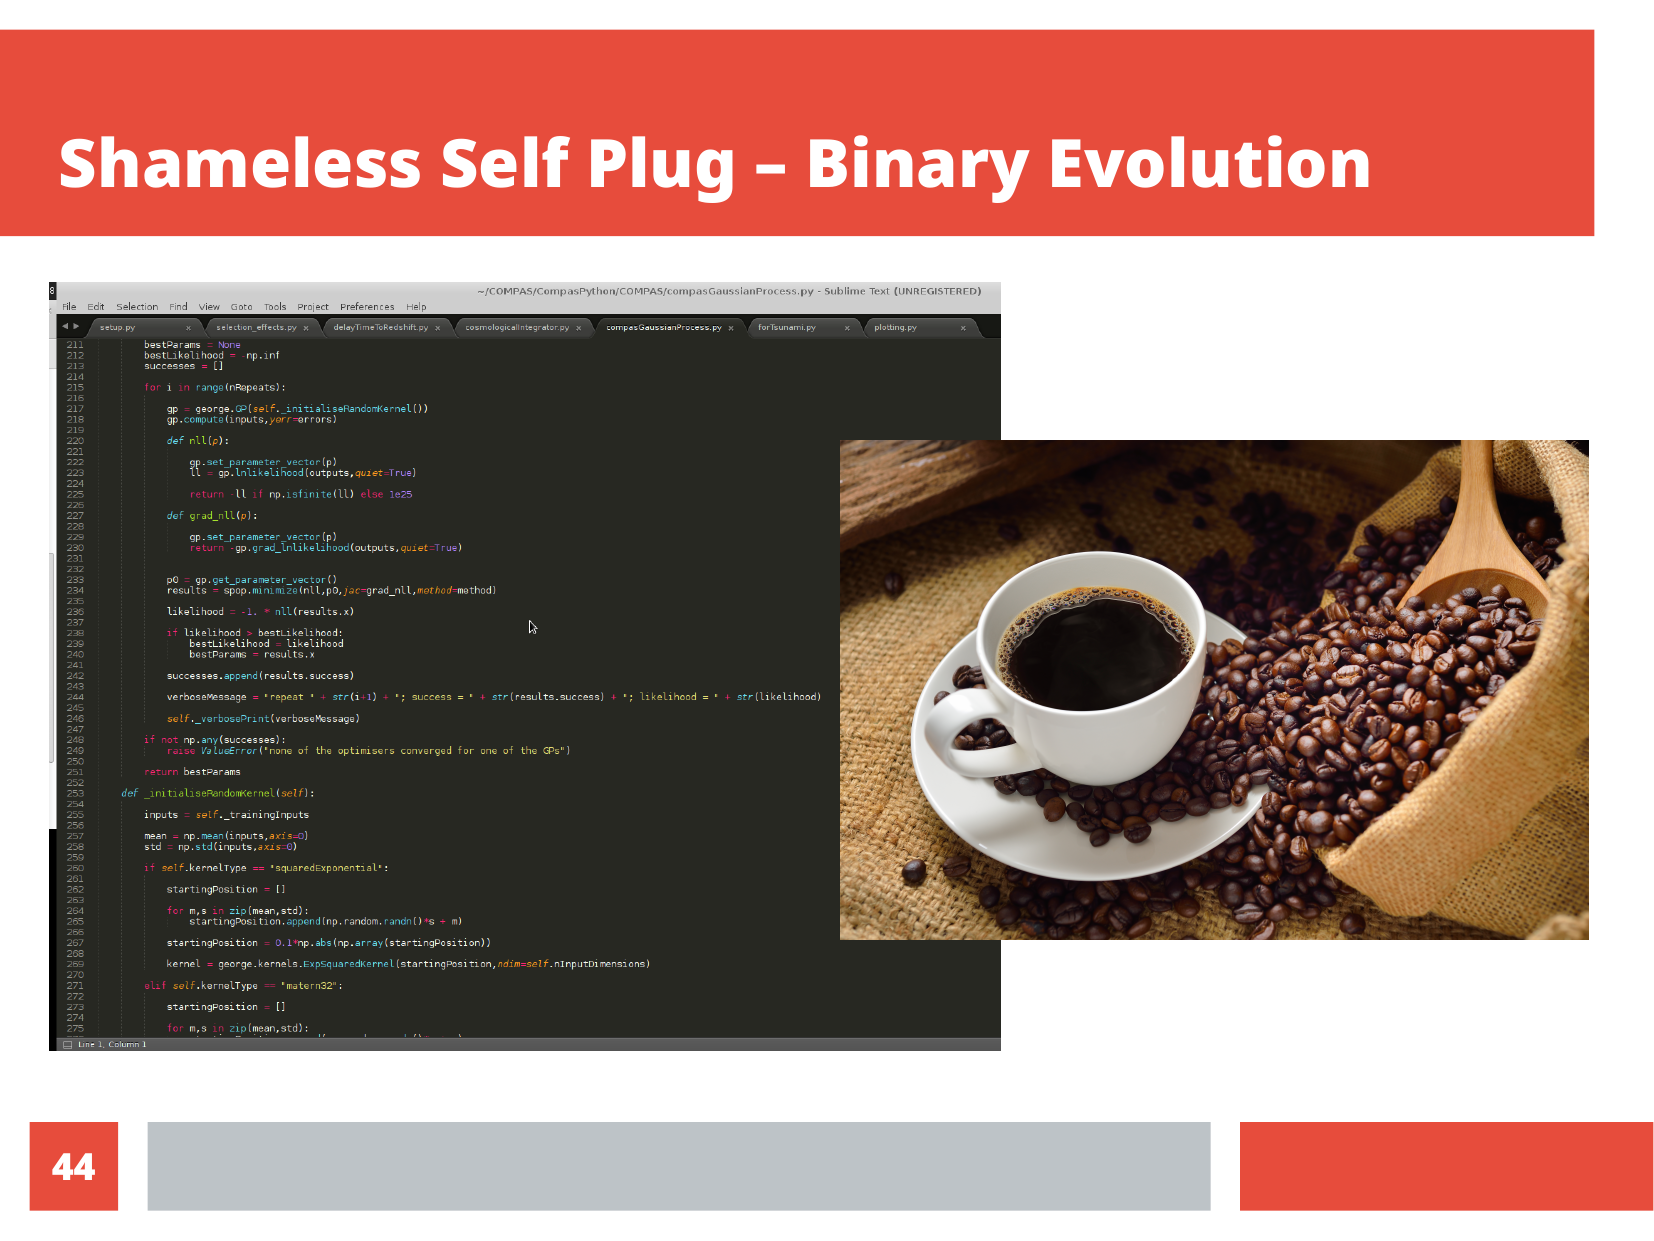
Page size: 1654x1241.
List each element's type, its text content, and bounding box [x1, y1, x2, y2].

picture [49, 282, 1589, 1051]
title Shameless Self Plug – Binary Evolution [59, 59, 1595, 207]
